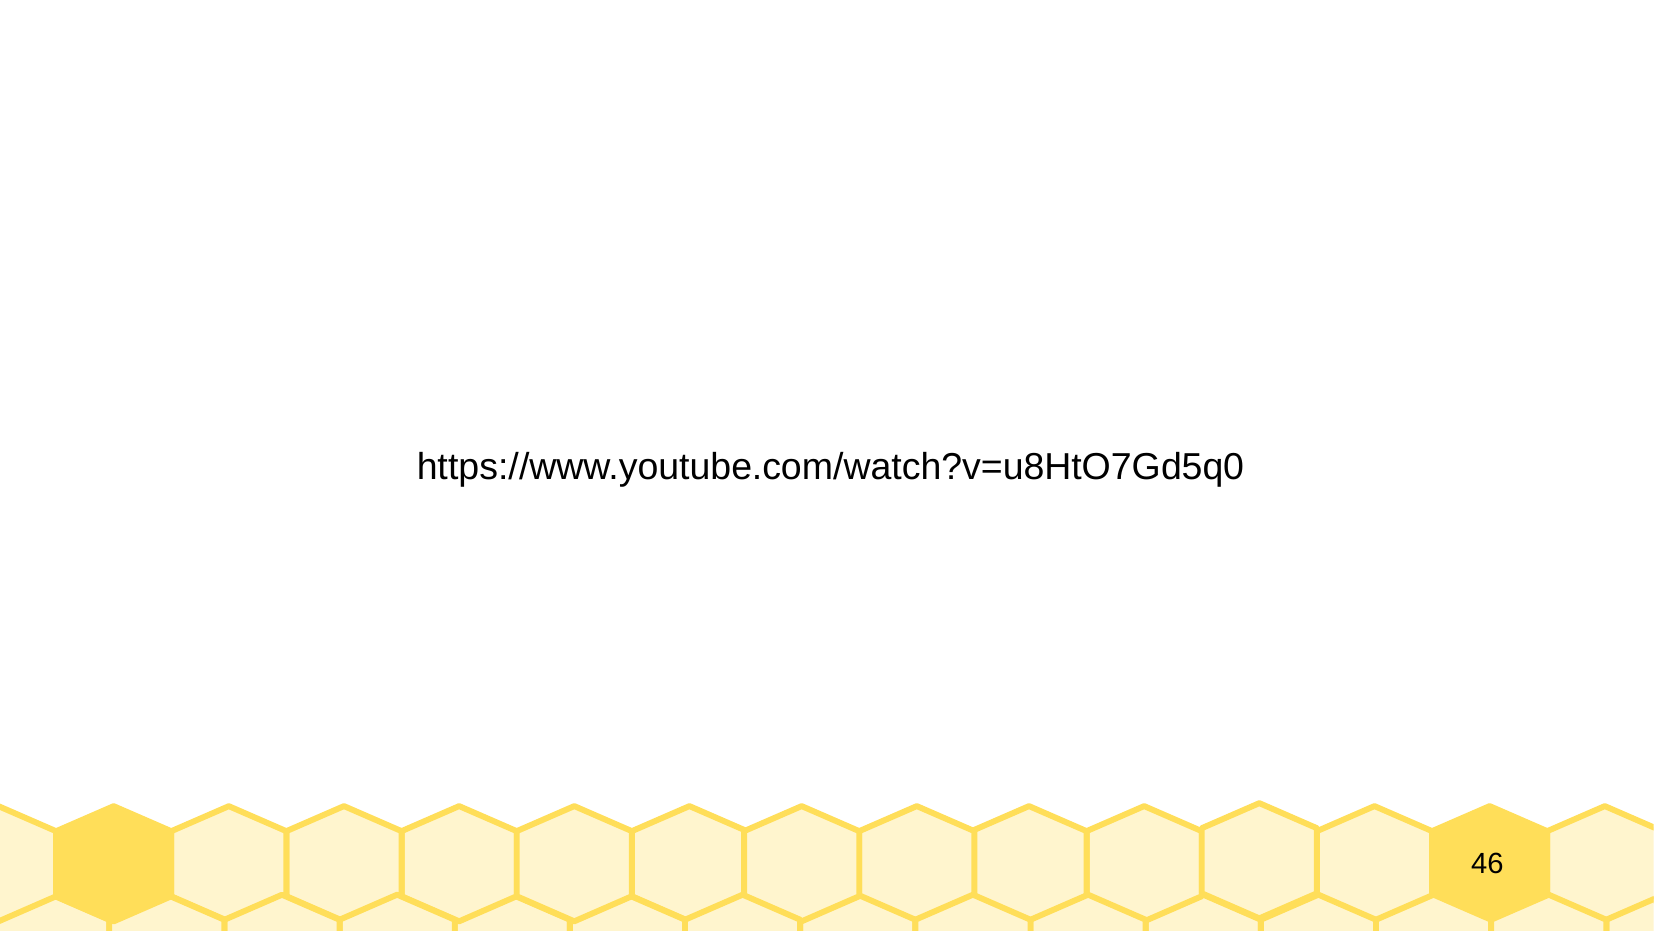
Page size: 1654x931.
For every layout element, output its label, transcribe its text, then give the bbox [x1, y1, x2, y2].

text_box https://www.youtube.com/watch?v=u8HtO7Gd5q0 [402, 438, 1260, 495]
